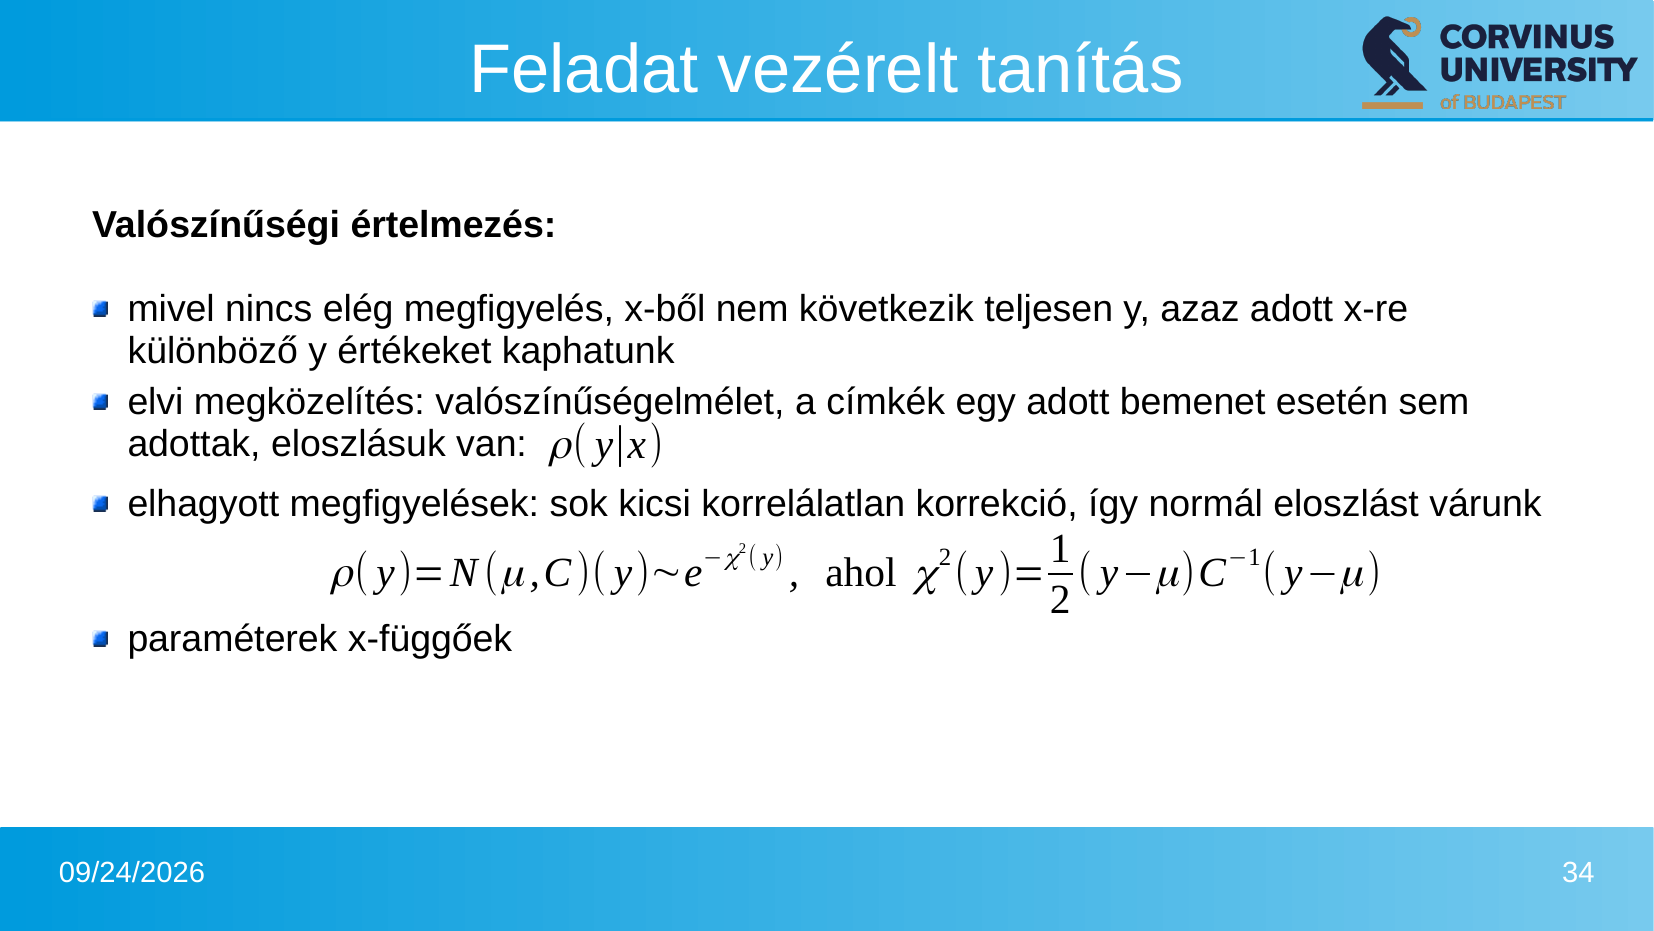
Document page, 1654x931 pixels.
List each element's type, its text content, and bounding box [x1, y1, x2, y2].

text_box Valószínűségi értelmezés: mivel nincs elég megfigyelés, x-ből nem következik teljesen y, azaz adott x-re különböző y értékeket kaphatunk elvi megközelítés: valószínűségelmélet, a címkék egy adott bemenet esetén sem adottak, eloszlásuk van: elhagyott megfigyelések: sok kicsi korrelálatlan korrekció, így normál eloszlást várunk paraméterek x-függőek [77, 196, 1582, 687]
title Feladat vezérelt tanítás [59, 29, 1362, 108]
chart [323, 525, 1387, 624]
chart [541, 420, 670, 472]
picture [1362, 16, 1638, 109]
